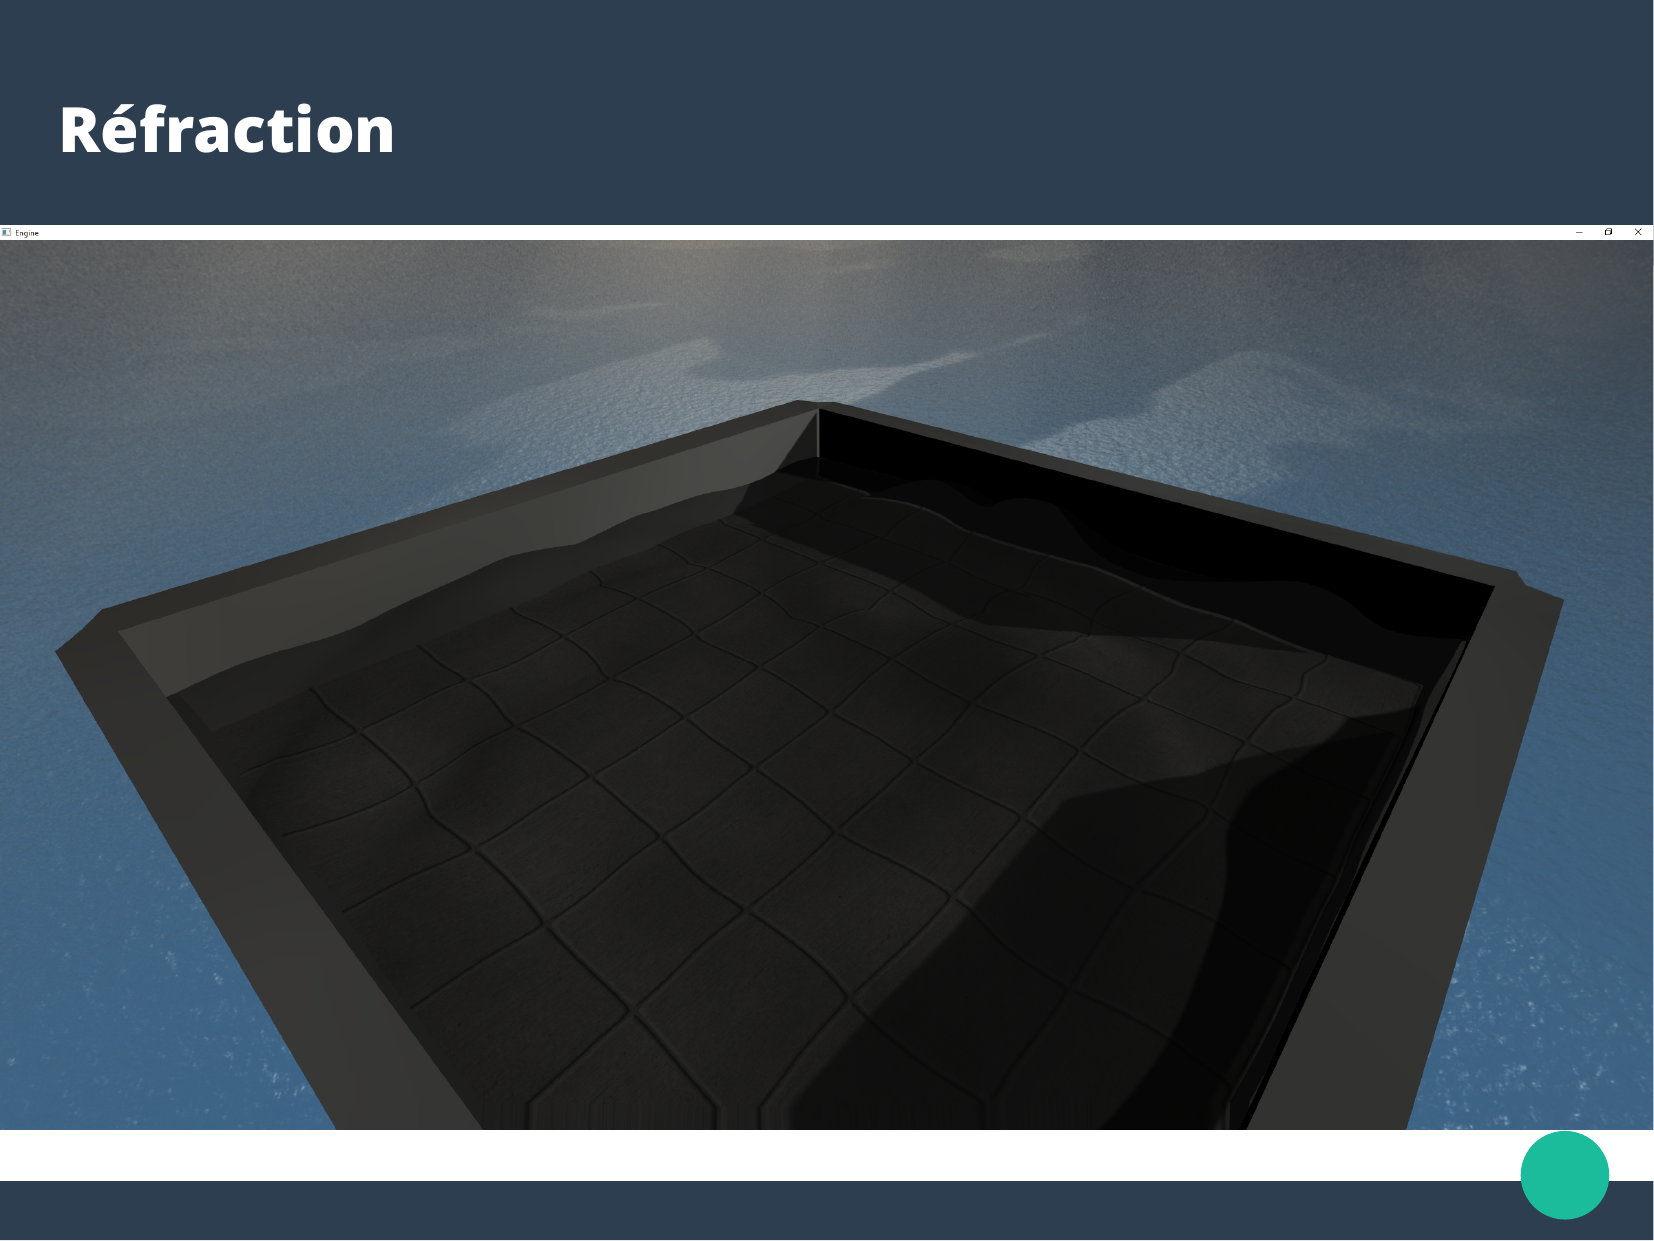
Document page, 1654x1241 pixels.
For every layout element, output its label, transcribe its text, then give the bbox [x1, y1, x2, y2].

title Réfraction [59, 49, 1595, 207]
picture [0, 225, 1654, 1130]
